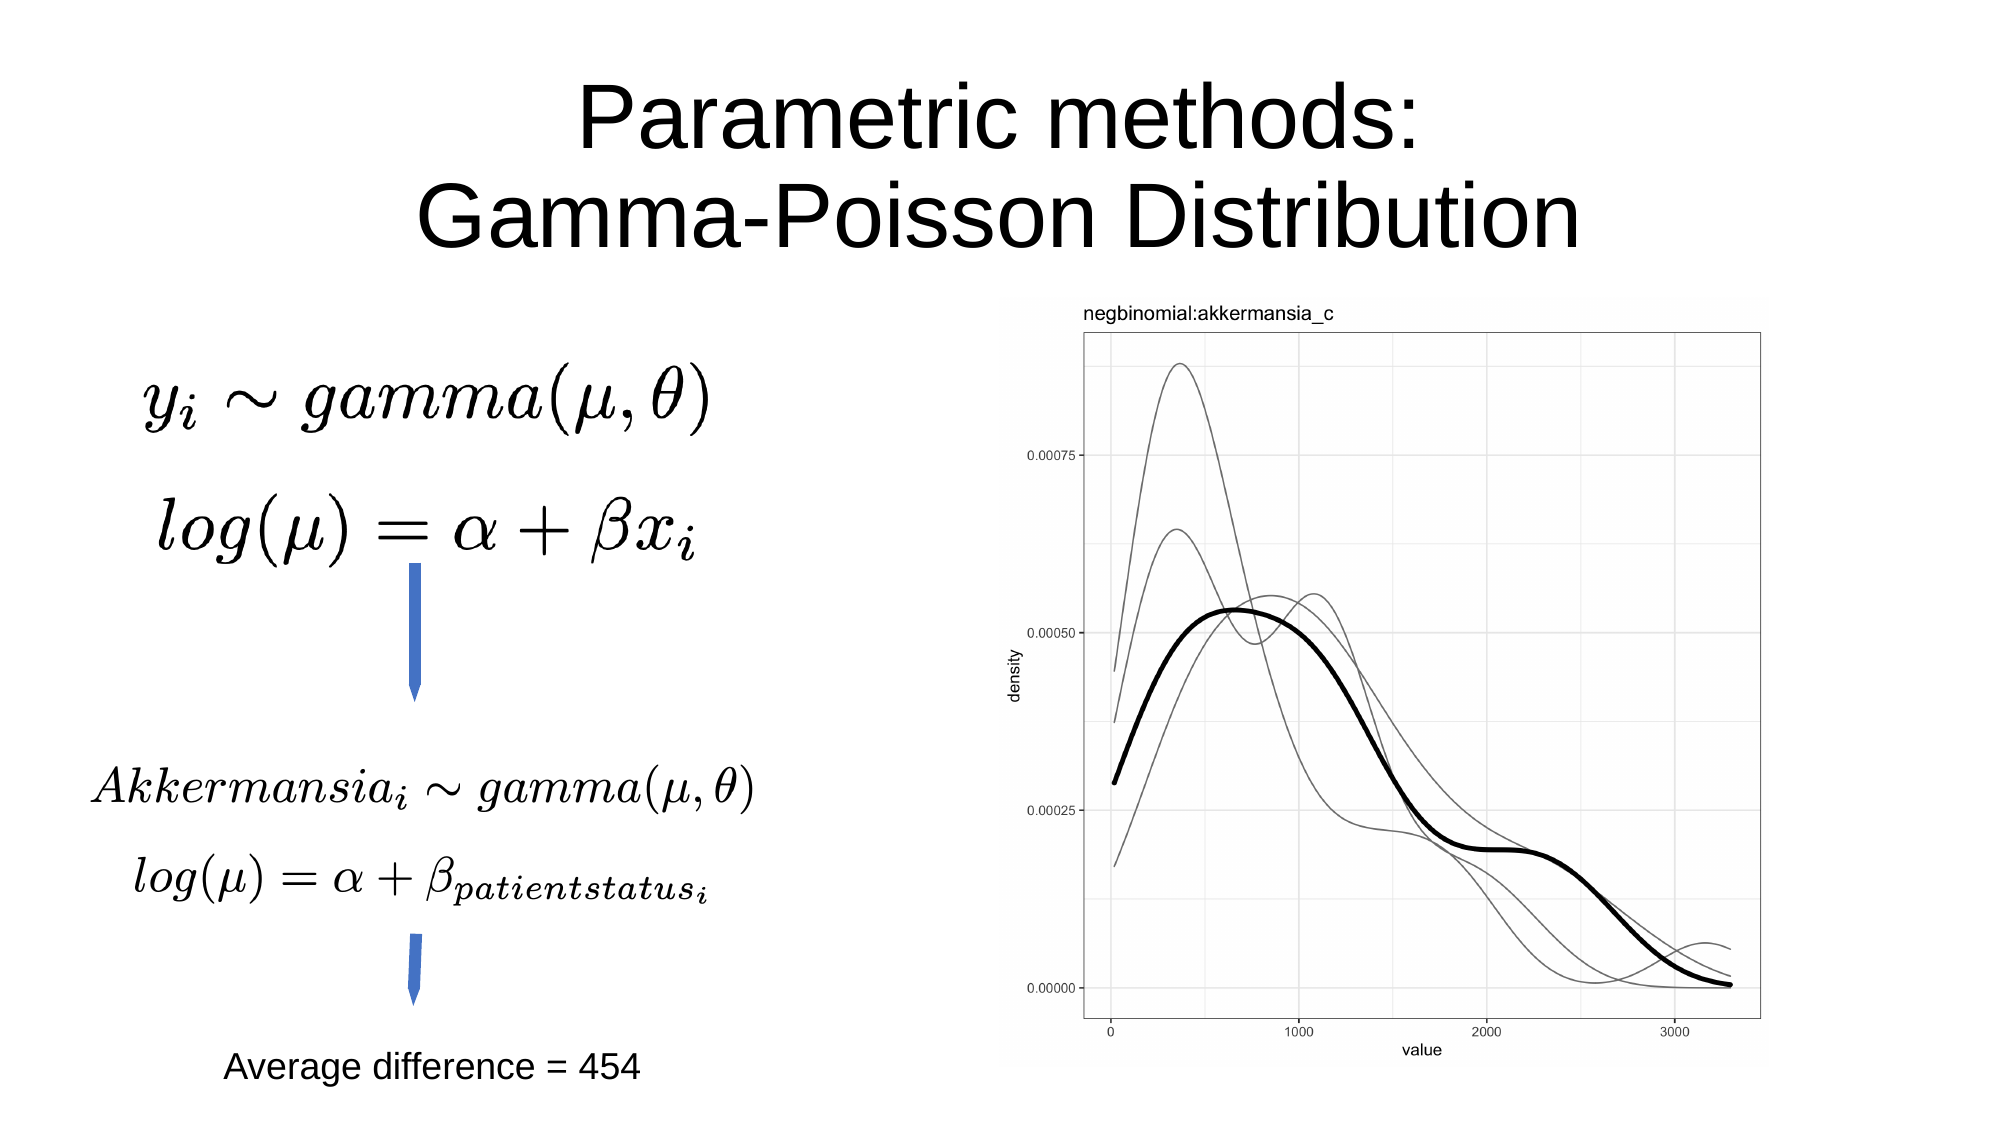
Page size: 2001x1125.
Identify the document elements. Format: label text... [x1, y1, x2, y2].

text_box Average difference = 454 [208, 1034, 662, 1096]
picture [45, 297, 756, 631]
picture [45, 702, 822, 1006]
picture [999, 297, 1769, 1067]
title Parametric methods: Gamma-Poisson Distribution [137, 59, 1863, 278]
